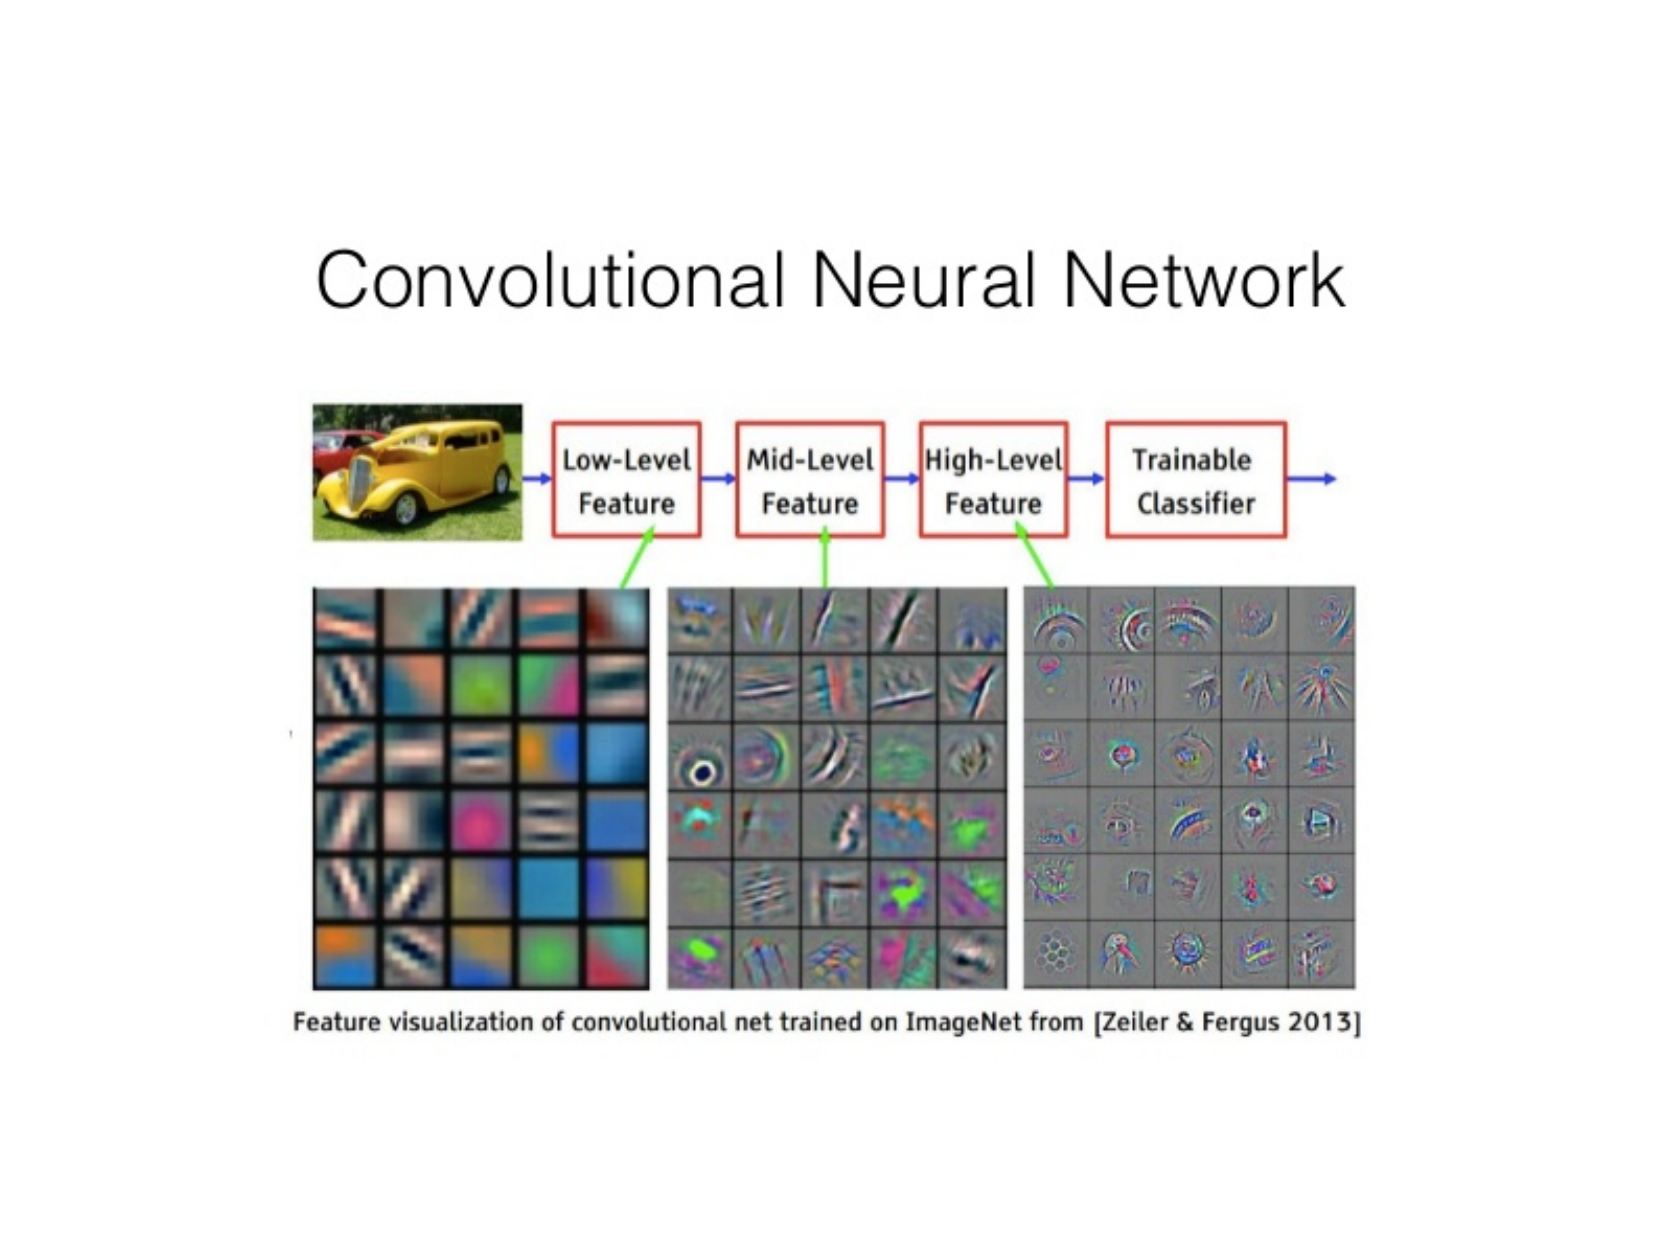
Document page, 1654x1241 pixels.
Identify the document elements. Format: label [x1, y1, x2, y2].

picture [165, 123, 1499, 1126]
